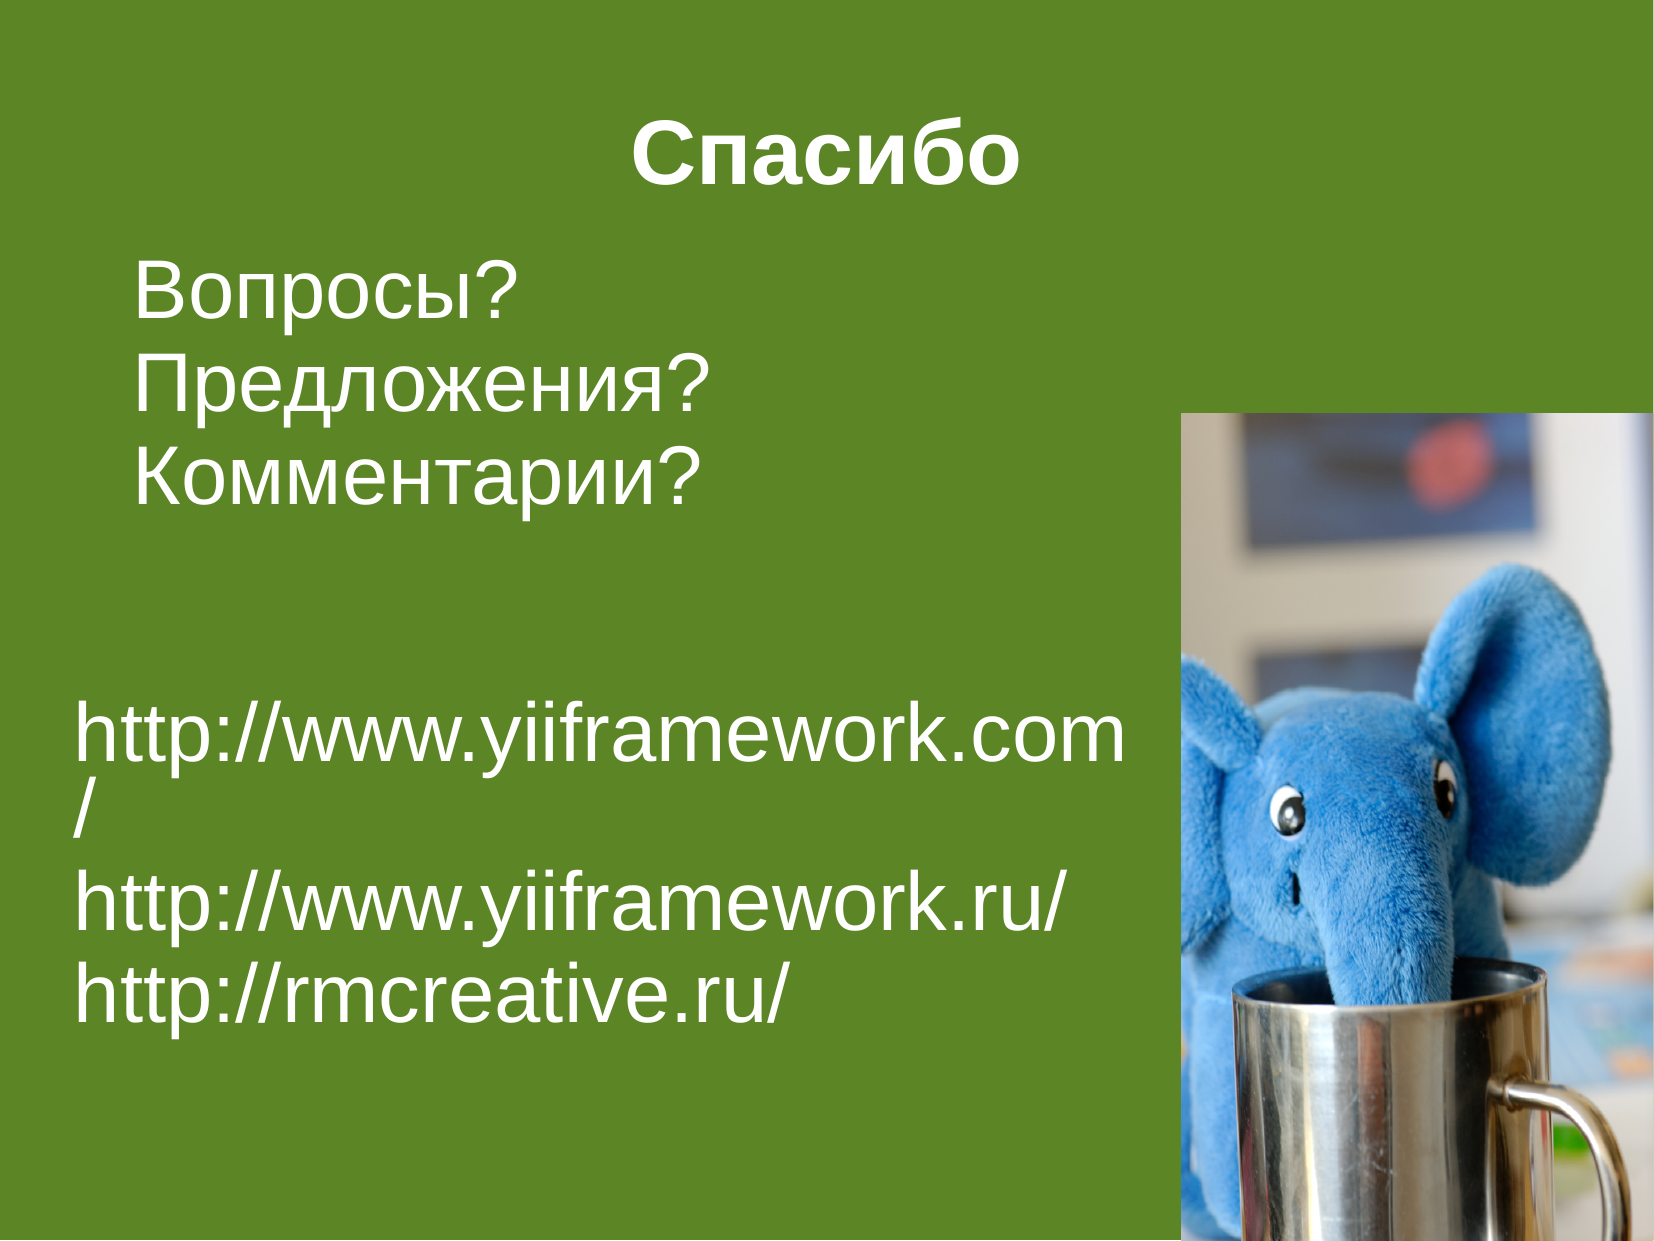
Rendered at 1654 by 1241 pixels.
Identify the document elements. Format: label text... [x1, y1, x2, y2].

text_box Вопросы? Предложения? Комментарии? [118, 236, 827, 532]
picture [1181, 413, 1654, 1241]
title Спасибо [82, 56, 1571, 250]
text_box http://www.yiiframework.com/ http://www.yiiframework.ru/ http://rmcreative.ru/ [59, 679, 1152, 1092]
